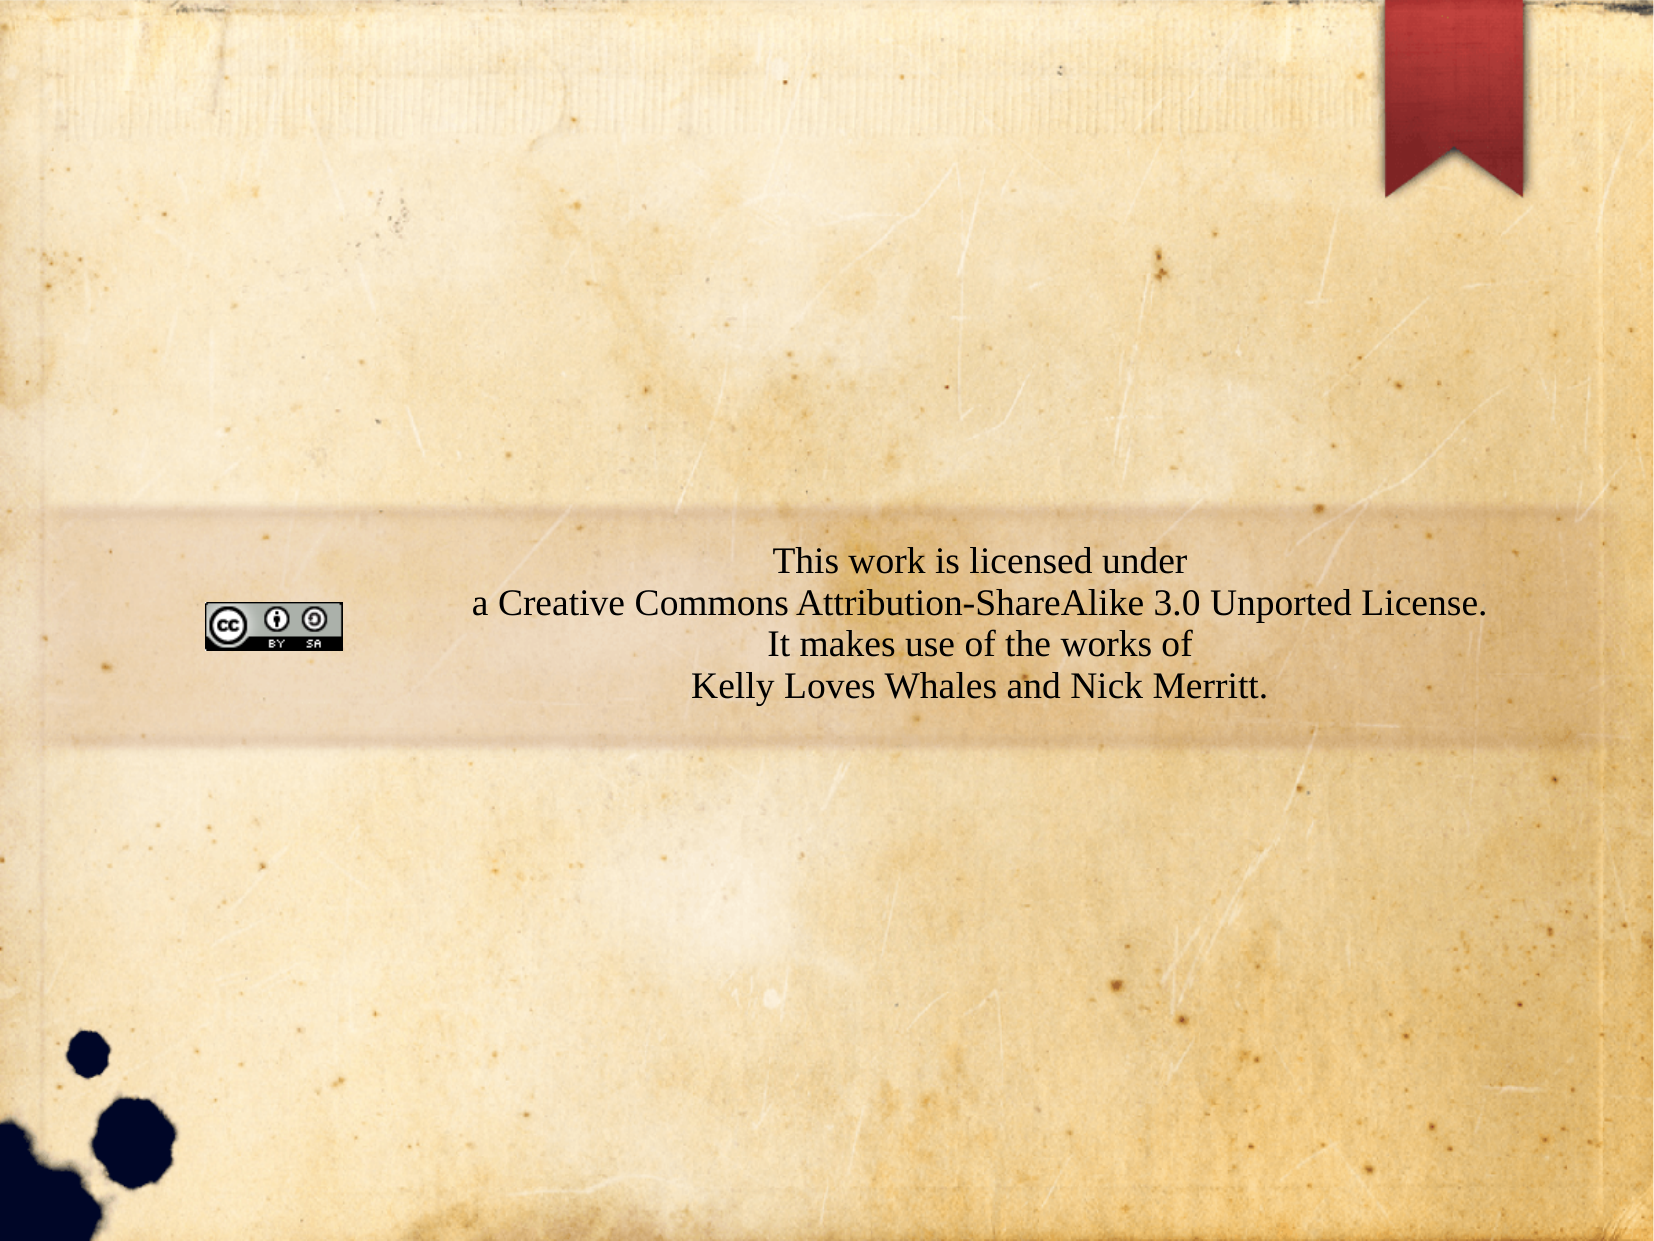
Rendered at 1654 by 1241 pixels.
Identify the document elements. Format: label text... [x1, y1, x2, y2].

picture [0, 0, 1654, 1241]
title This work is licensed under a Creative Commons Attribution-ShareAlike 3.0 Unported License. It makes use of the works of Kelly Loves Whales and Nick Merritt. [431, 519, 1530, 727]
